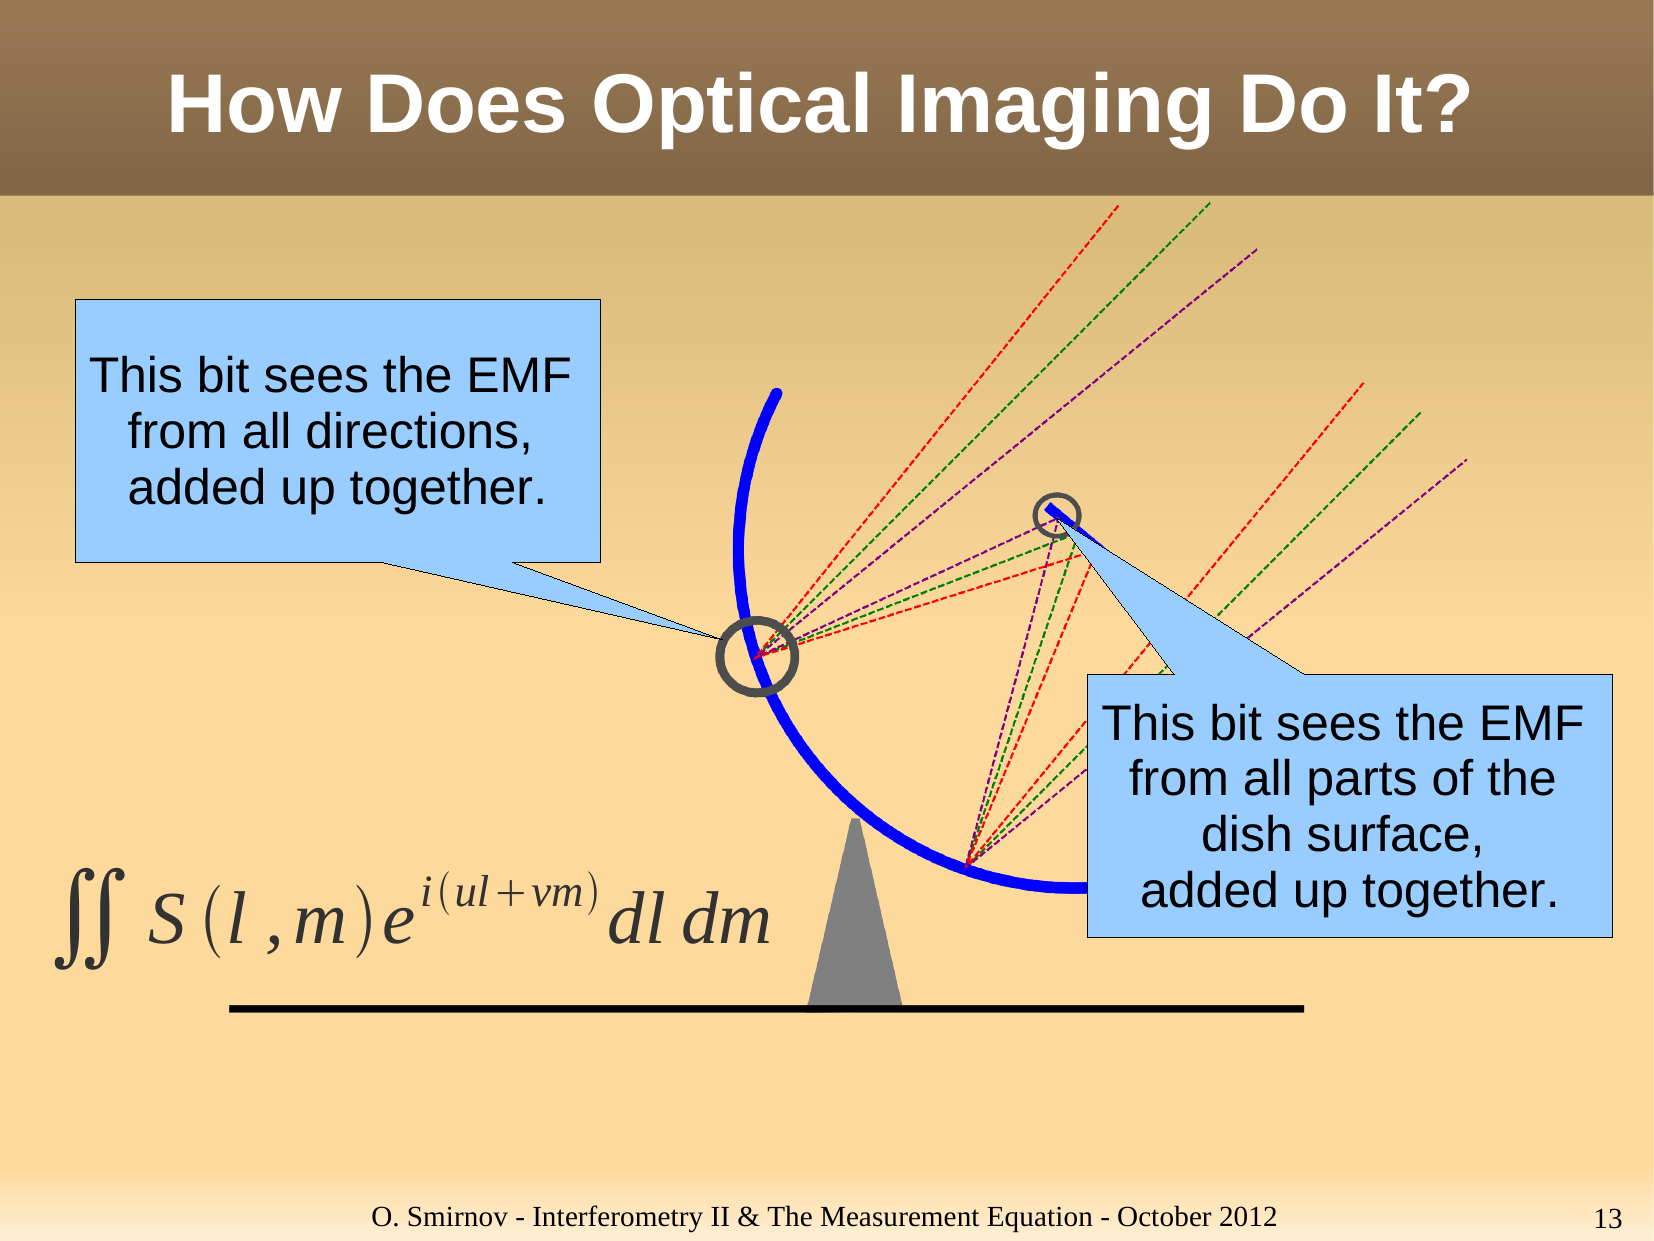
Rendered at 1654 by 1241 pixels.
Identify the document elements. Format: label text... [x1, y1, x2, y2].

picture [0, 0, 1654, 1241]
title How Does Optical Imaging Do It? [76, 0, 1565, 208]
text_box This bit sees the EMF from all directions, added up together. [75, 299, 723, 640]
text_box This bit sees the EMF from all parts of the dish surface, added up together. [1055, 517, 1613, 938]
chart [37, 862, 780, 976]
